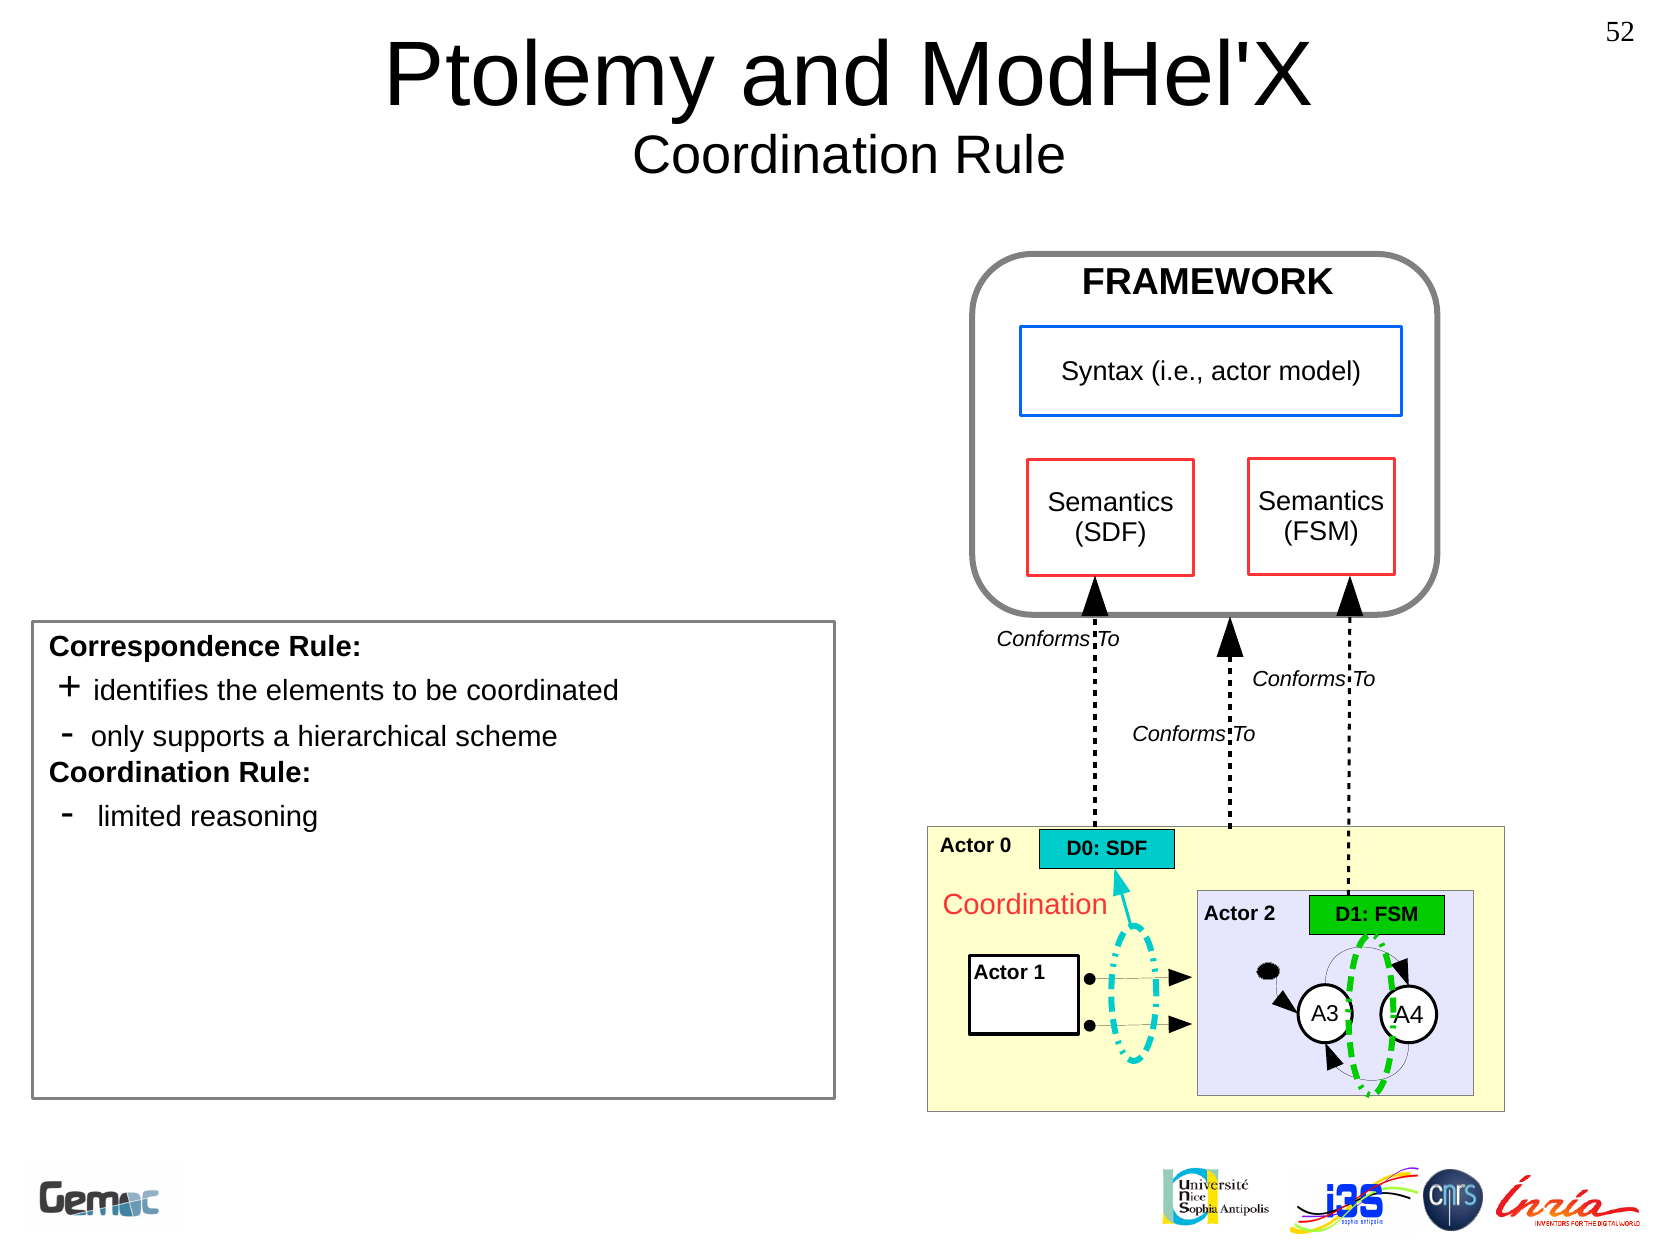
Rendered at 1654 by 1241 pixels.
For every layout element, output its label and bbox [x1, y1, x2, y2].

text_box [945, 252, 1471, 615]
text_box [32, 621, 835, 1099]
title [105, 0, 1594, 208]
picture [1137, 1150, 1647, 1241]
text_box [981, 619, 1200, 675]
text_box [900, 826, 1505, 1112]
text_box [1117, 659, 1456, 769]
